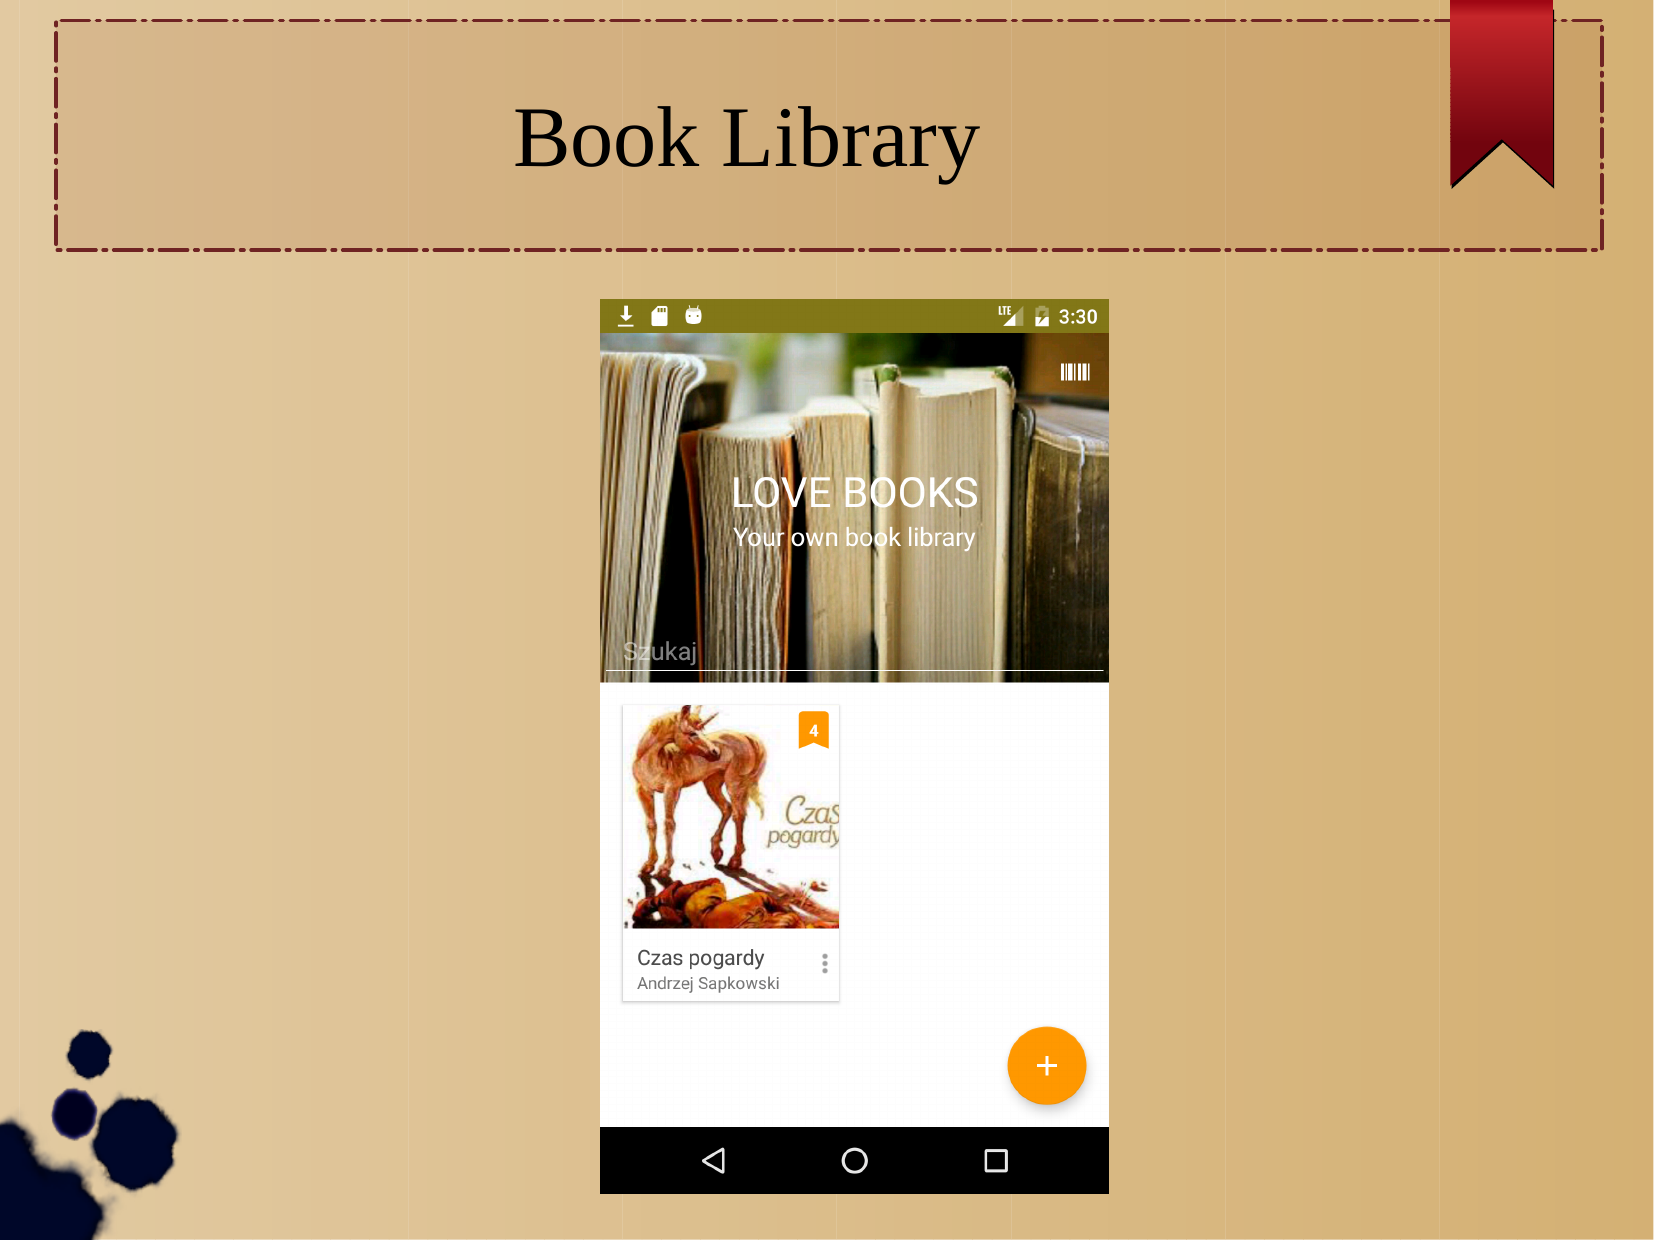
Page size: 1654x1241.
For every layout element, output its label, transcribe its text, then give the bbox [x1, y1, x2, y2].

title Book Library [82, 47, 1412, 229]
picture [600, 299, 1109, 1194]
